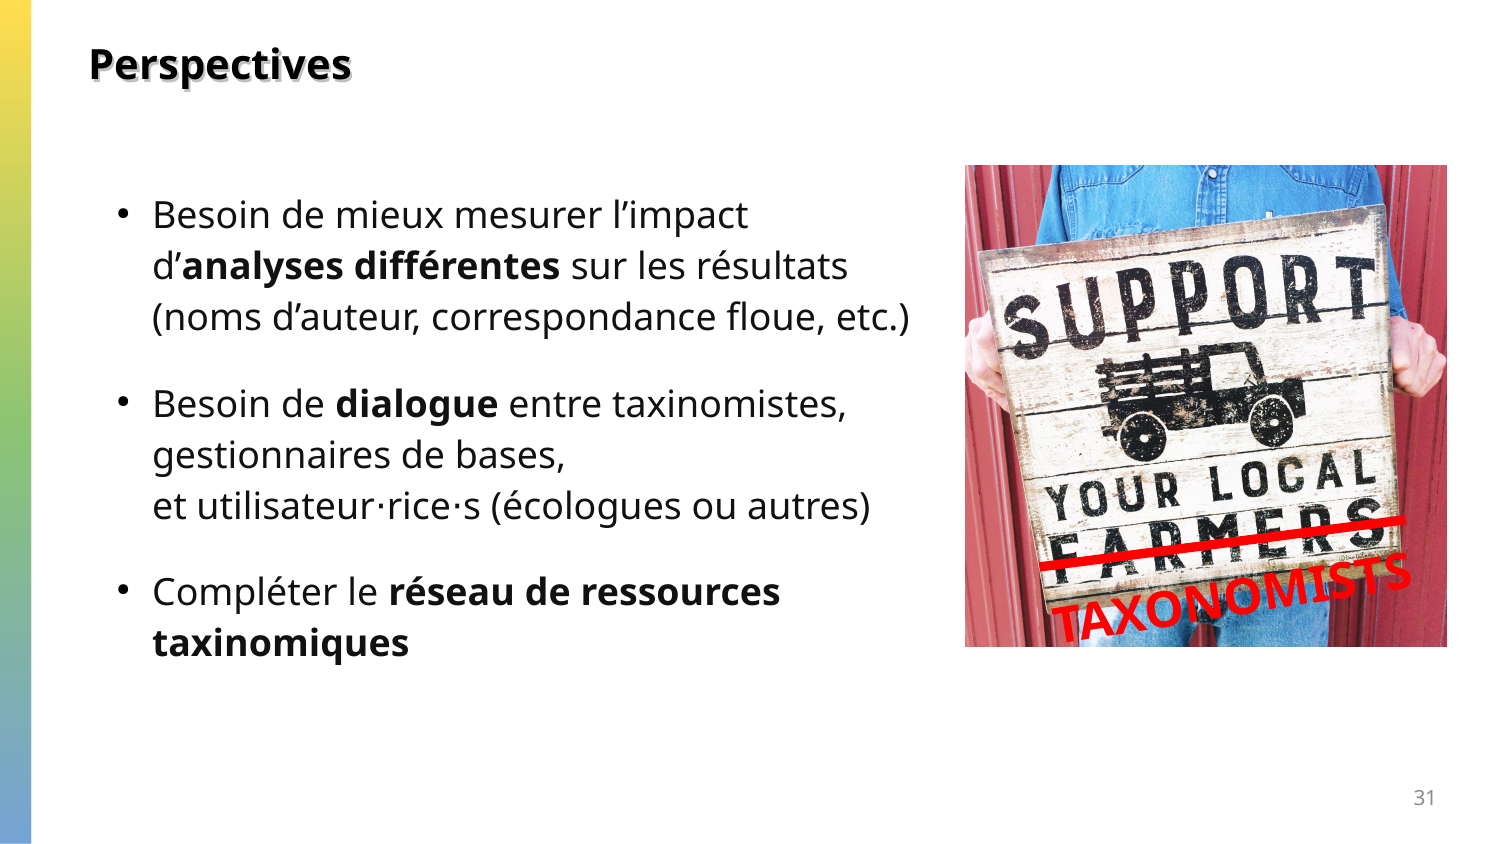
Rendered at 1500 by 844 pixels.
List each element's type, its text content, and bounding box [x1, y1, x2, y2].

text_box TAXONOMISTS [990, 517, 1474, 668]
text_box Besoin de mieux mesurer l’impact d’analyses différentes sur les résultats (noms d’auteur, correspondance floue, etc.) Besoin de dialogue entre taxinomistes, gestionnaires de bases, et utilisateur⋅rice⋅s (écologues ou autres) Compléter le réseau de ressources taxinomiques [101, 181, 966, 677]
slide_number <numéro> [1240, 767, 1437, 813]
list Perspectives [88, 38, 1442, 133]
picture [0, 0, 1500, 844]
